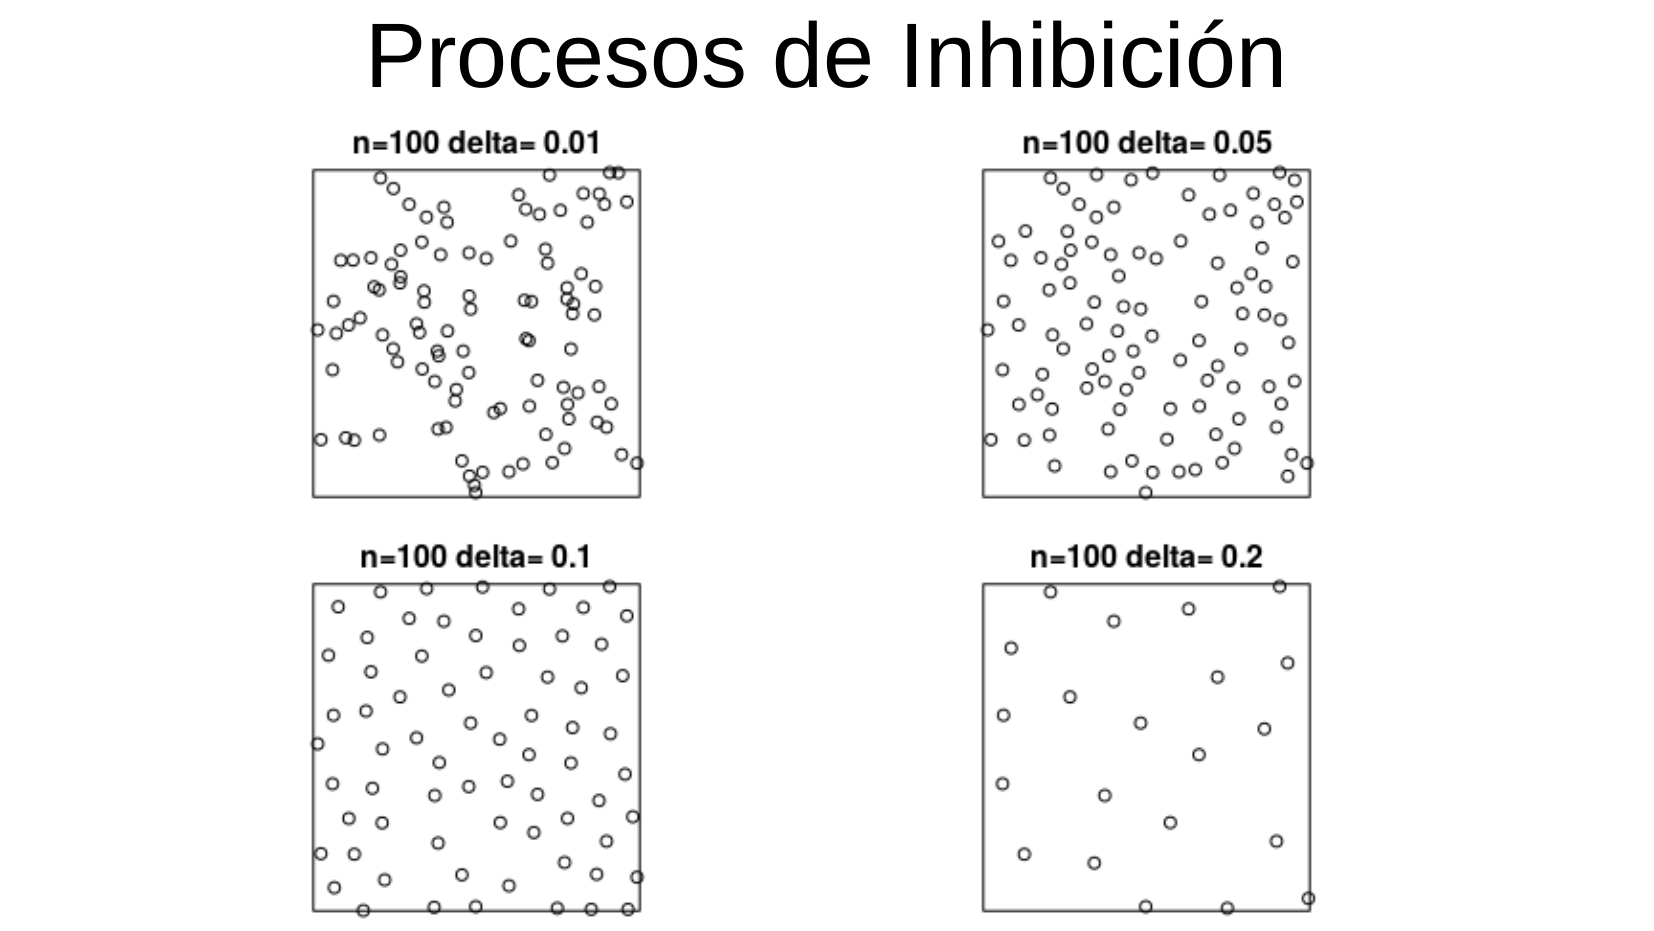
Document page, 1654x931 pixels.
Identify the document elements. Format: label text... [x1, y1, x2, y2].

title Procesos de Inhibición [82, 0, 1571, 134]
picture [142, 127, 1482, 931]
